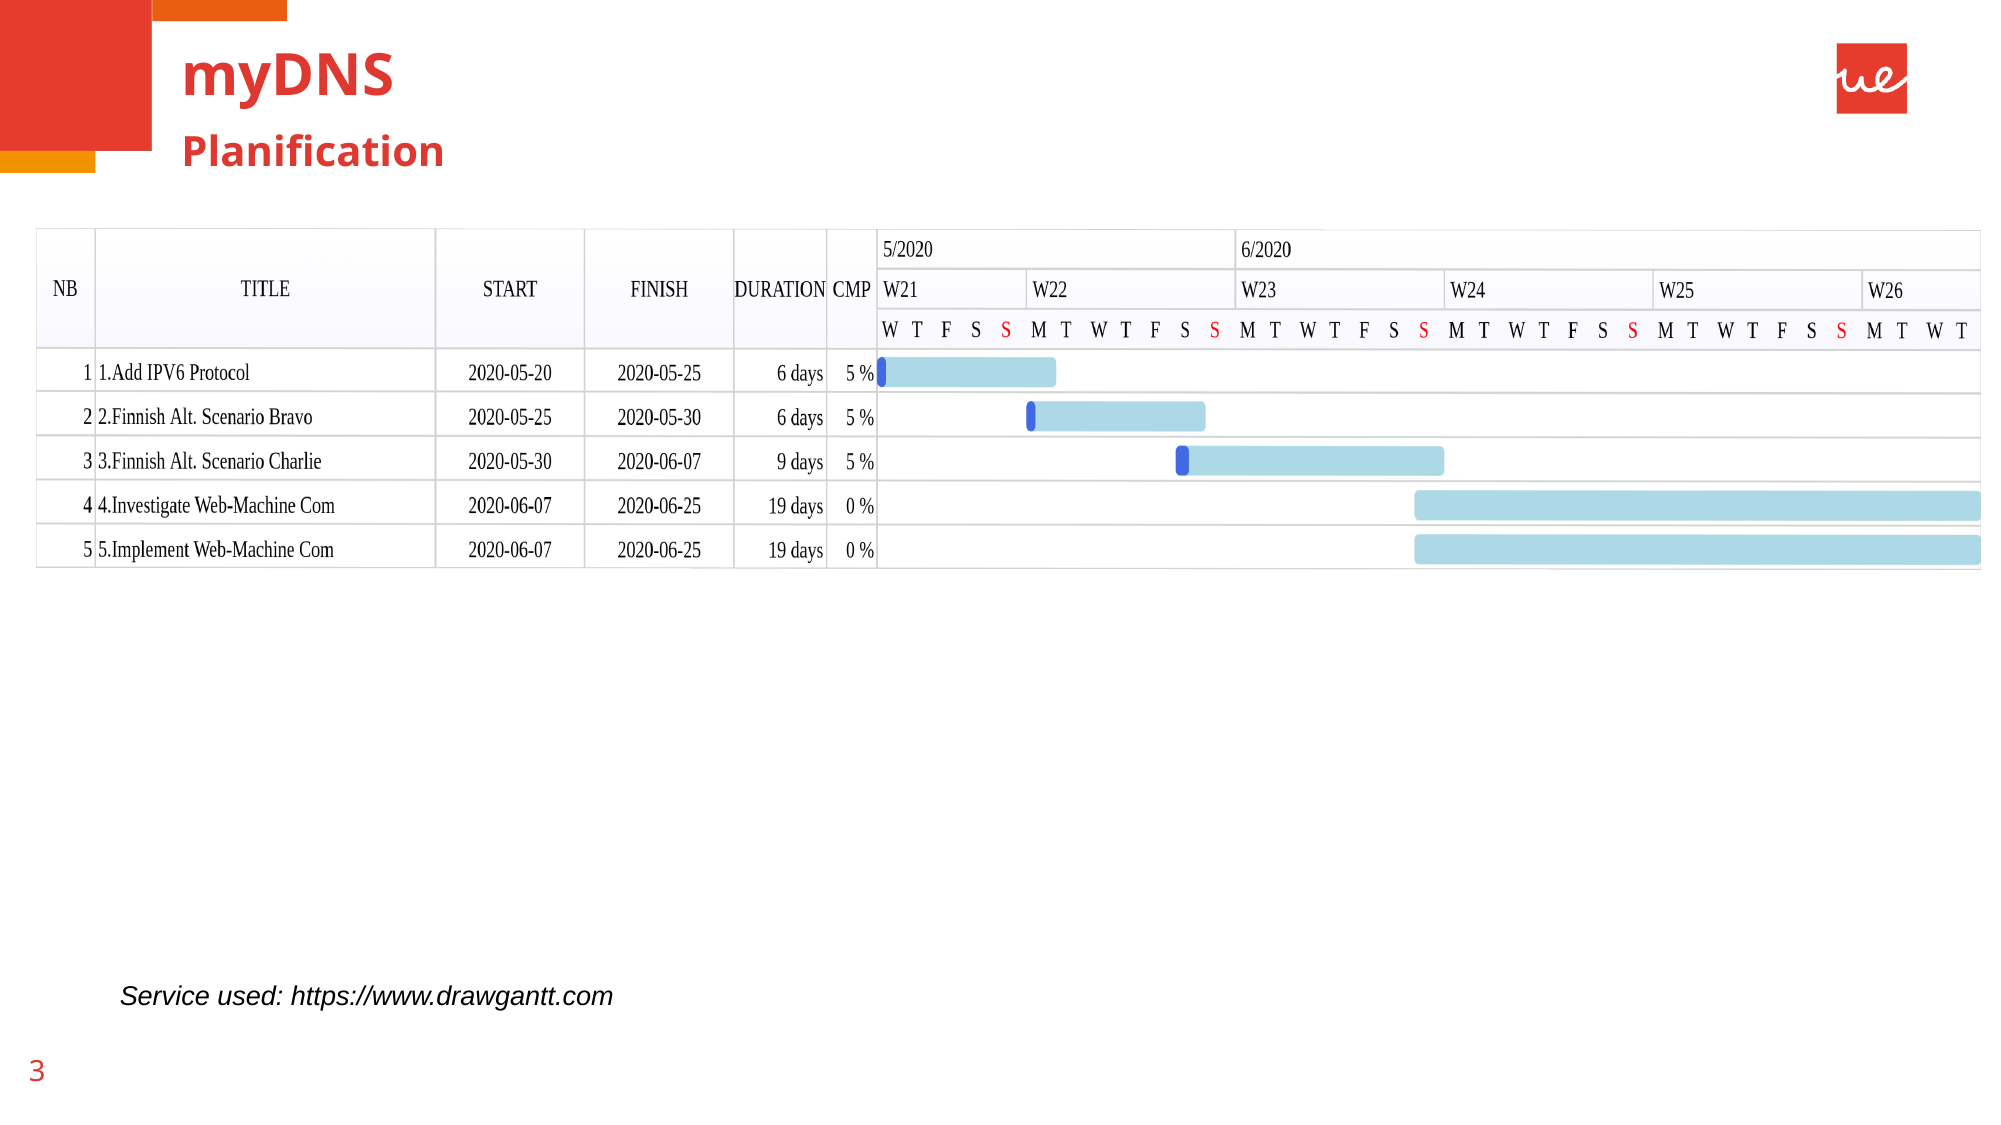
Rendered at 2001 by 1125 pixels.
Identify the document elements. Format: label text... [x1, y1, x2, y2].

picture [0, 0, 287, 174]
text_box Service used: https://www.drawgantt.com [105, 973, 629, 1019]
picture [1826, 34, 1916, 123]
picture [35, 227, 1981, 571]
slide_number <number> [2, 1044, 73, 1105]
subtitle Planification [166, 122, 1728, 186]
title myDNS [166, 38, 1728, 106]
